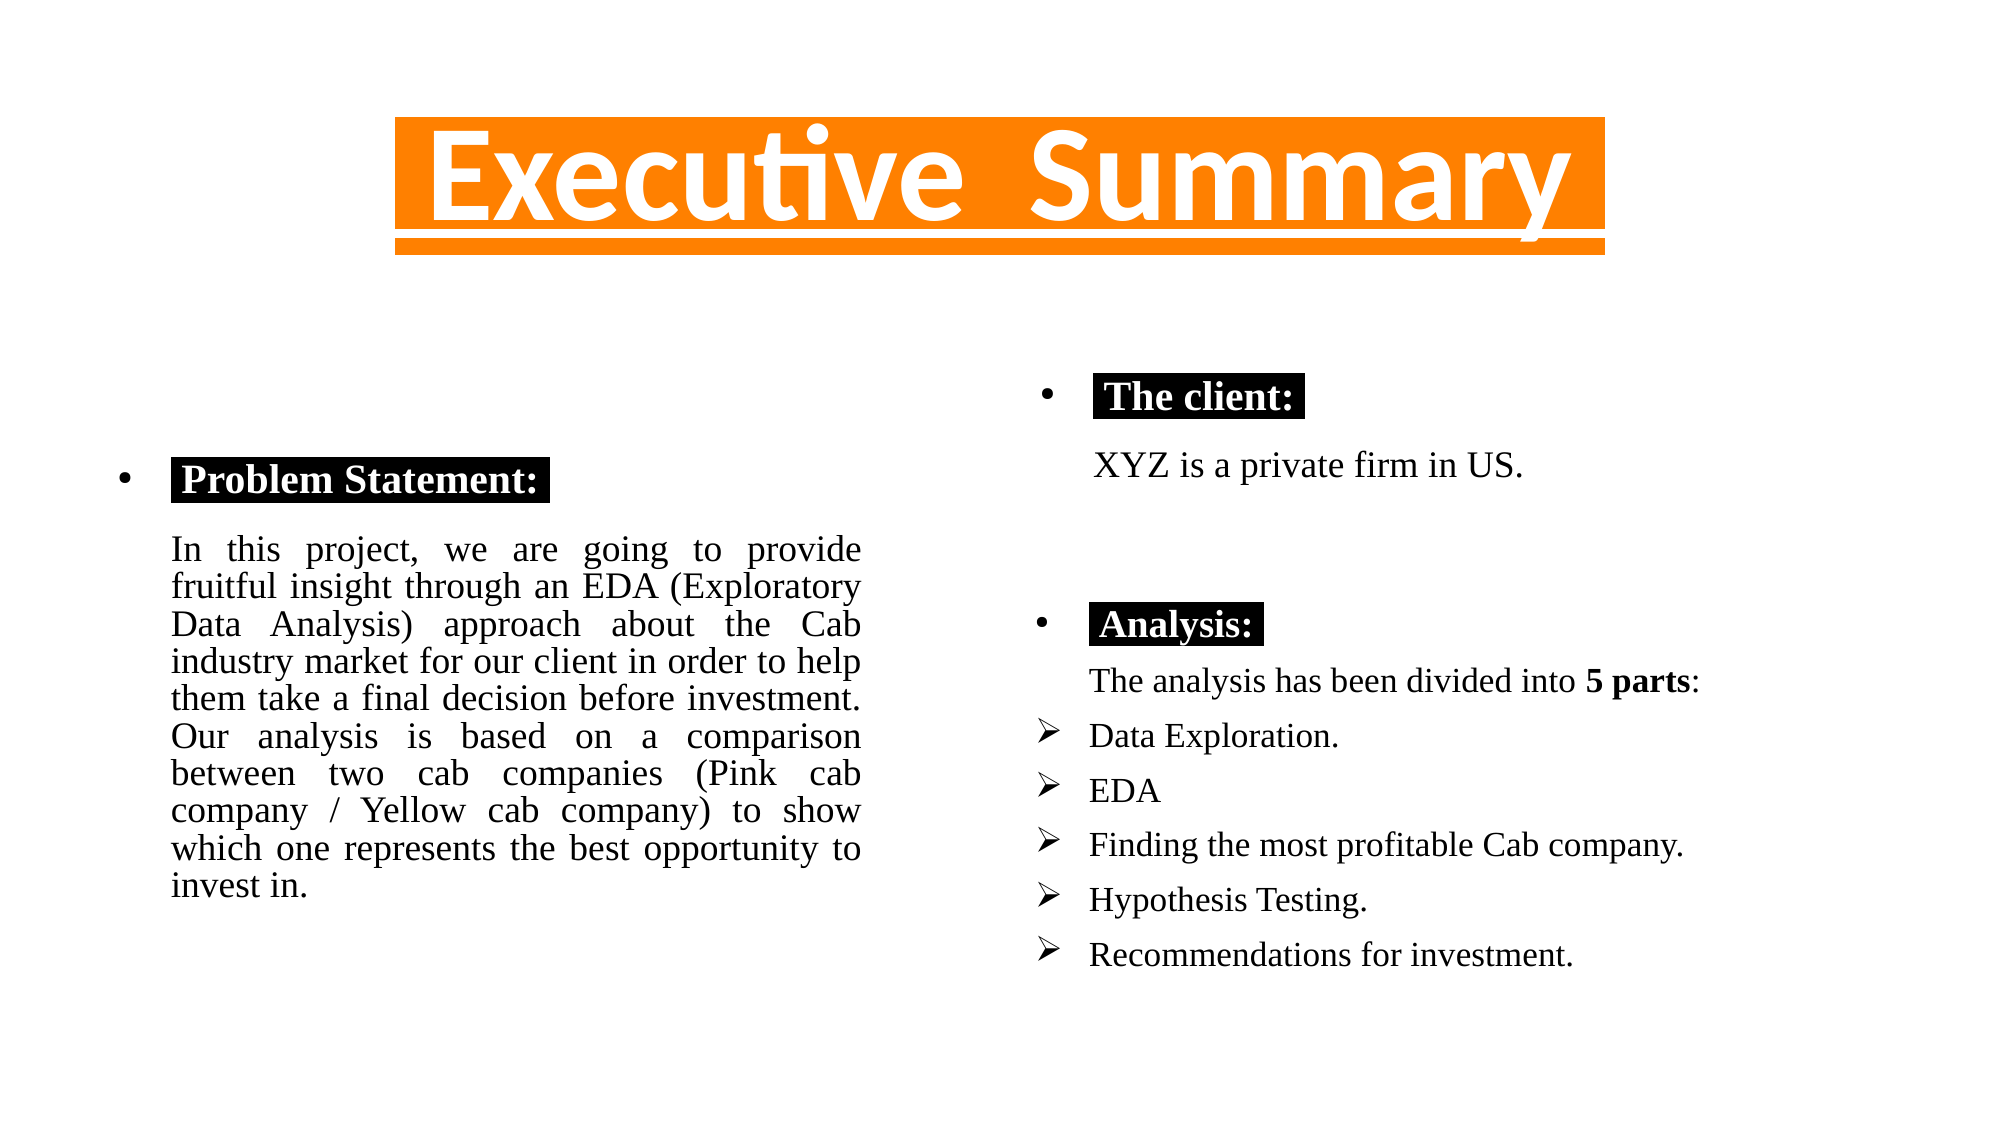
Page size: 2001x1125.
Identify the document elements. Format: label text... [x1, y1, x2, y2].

list Problem Statement: In this project, we are going to provide fruitful insight through an EDA (Exploratory Data Analysis) approach about the Cab industry market for our client in order to help them take a final decision before investment. Our analysis is based on a comparison between two cab companies (Pink cab company / Yellow cab company) to show which one represents the best opportunity to invest in. [99, 450, 863, 916]
list The client: XYZ is a private firm in US. [1022, 337, 1901, 526]
title Executive Summary [249, 109, 1750, 263]
list Analysis: The analysis has been divided into 5 parts: Data Exploration. EDA Finding the most profitable Cab company. Hypothesis Testing. Recommendations for investment. [1022, 604, 1901, 976]
